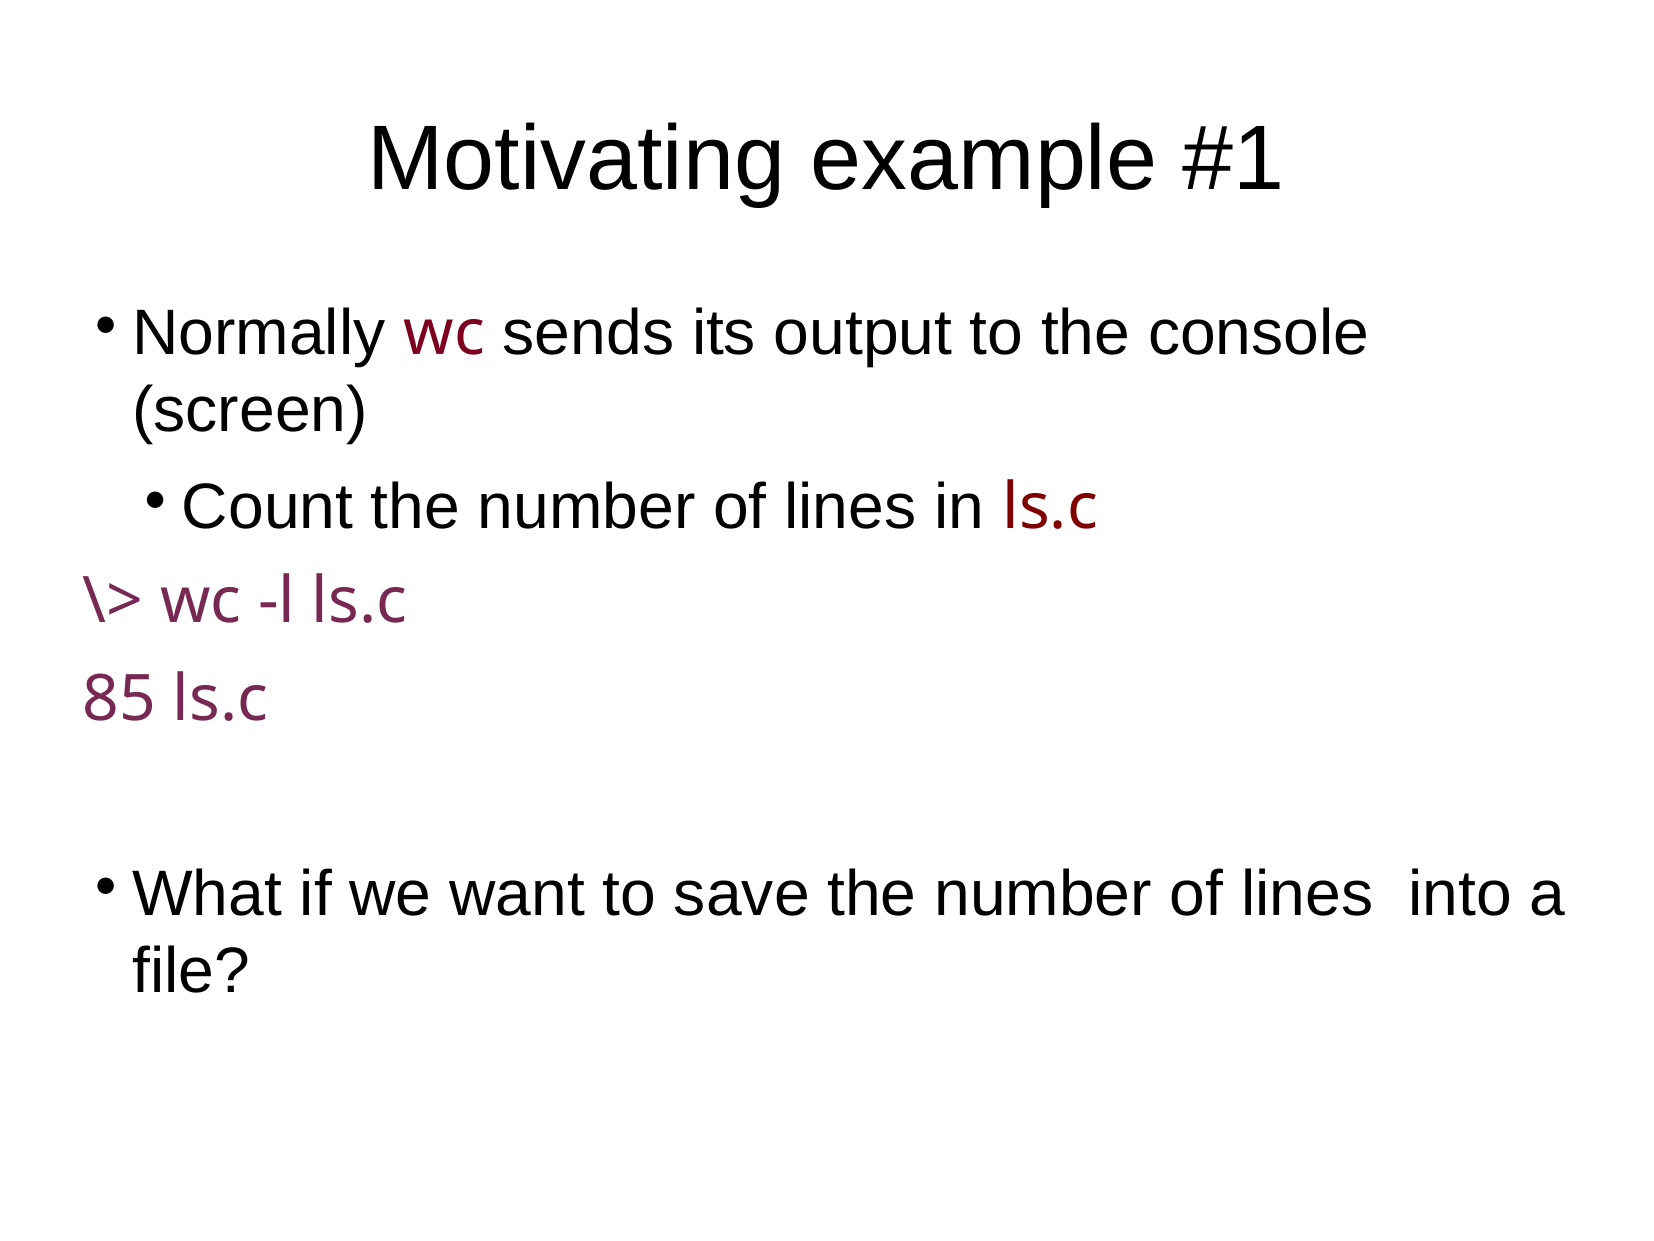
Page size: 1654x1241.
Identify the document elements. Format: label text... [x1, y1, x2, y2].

list Normally wc sends its output to the console (screen) Count the number of lines in ls.c \> wc -l ls.c 85 ls.c What if we want to save the number of lines into a file? [82, 290, 1571, 1010]
title Motivating example #1 [82, 49, 1571, 257]
